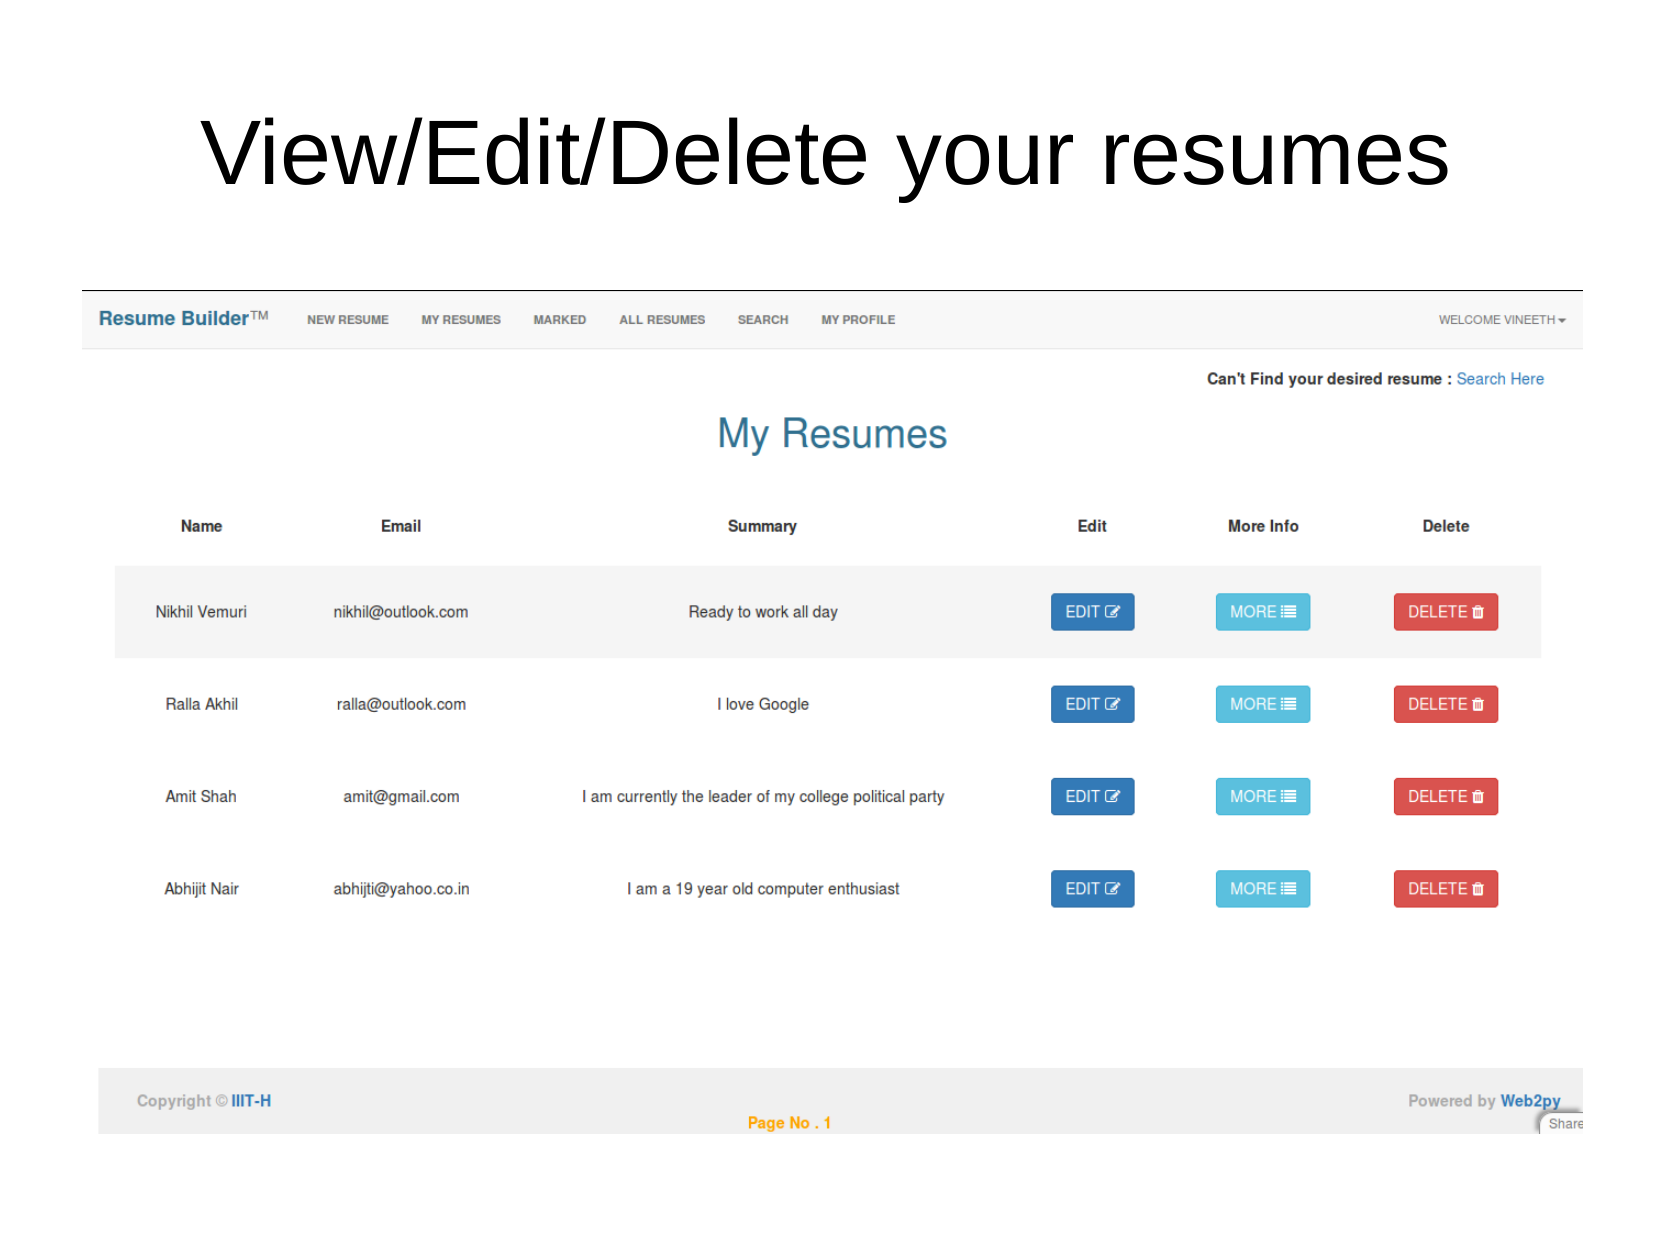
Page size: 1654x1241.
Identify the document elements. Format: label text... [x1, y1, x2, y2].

title View/Edit/Delete your resumes [82, 49, 1571, 257]
picture [82, 290, 1583, 1134]
